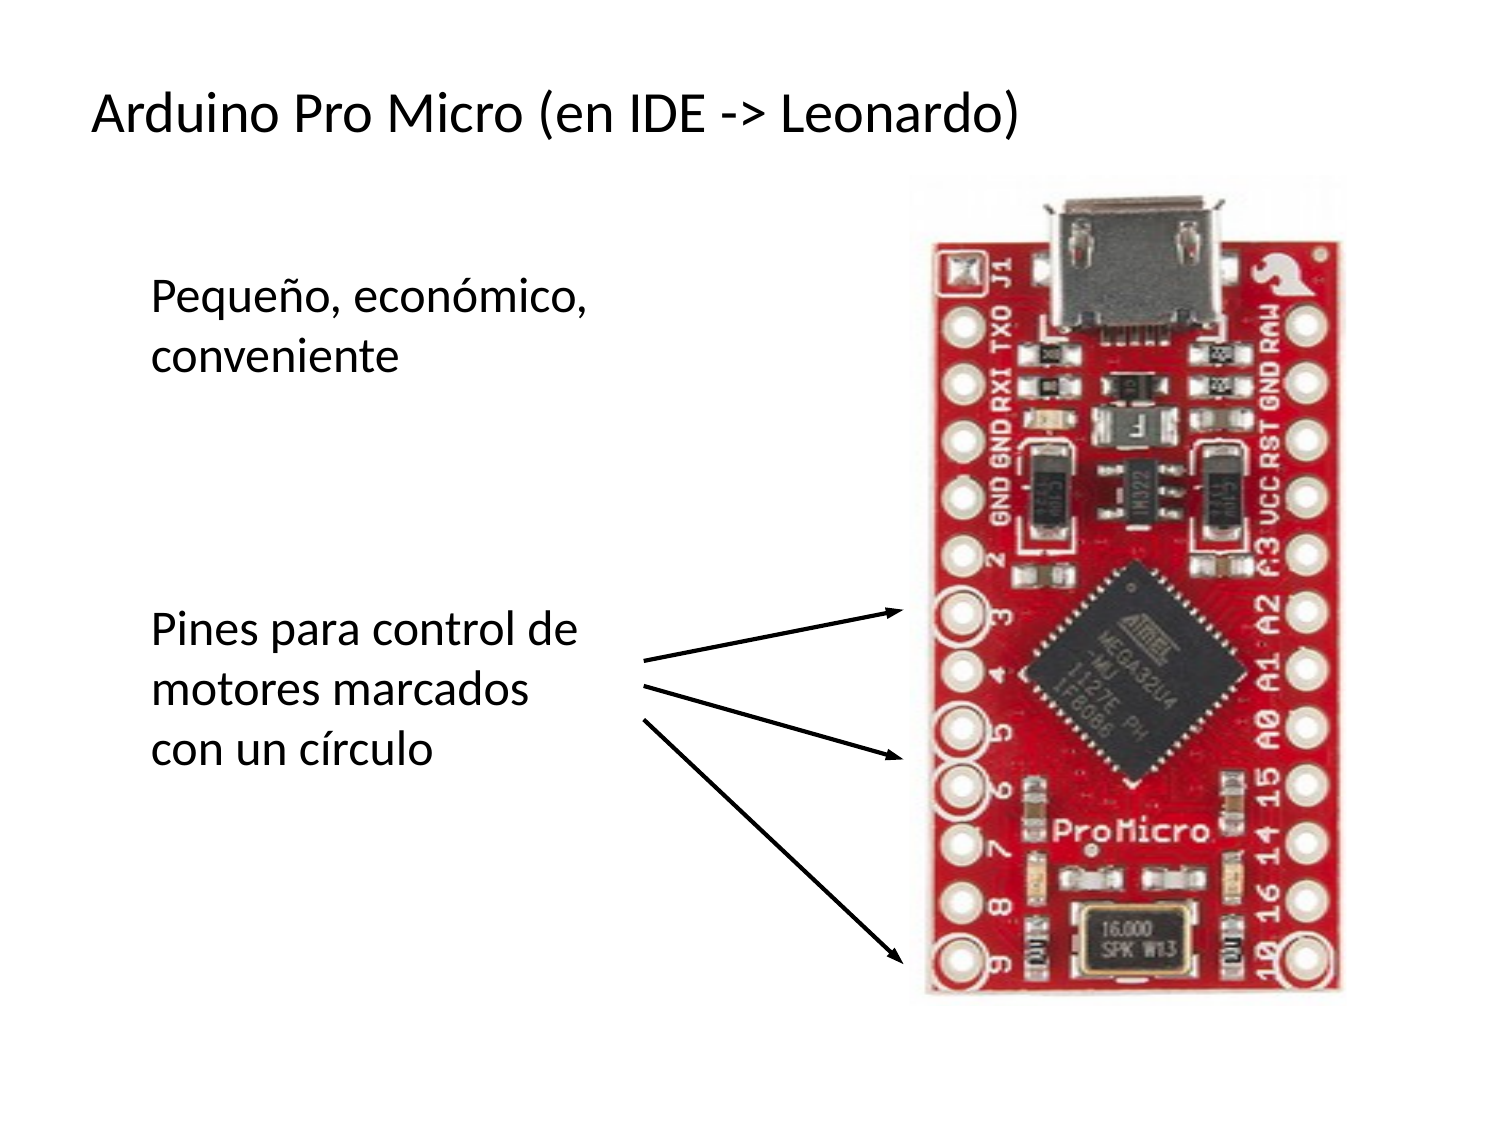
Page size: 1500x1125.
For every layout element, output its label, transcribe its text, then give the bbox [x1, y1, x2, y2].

text_box Pequeño, económico, conveniente [135, 255, 621, 392]
text_box Pines para control de motores marcados con un círculo [135, 587, 621, 785]
picture [909, 175, 1347, 1006]
text_box Arduino Pro Micro (en IDE -> Leonardo) [76, 66, 1081, 153]
